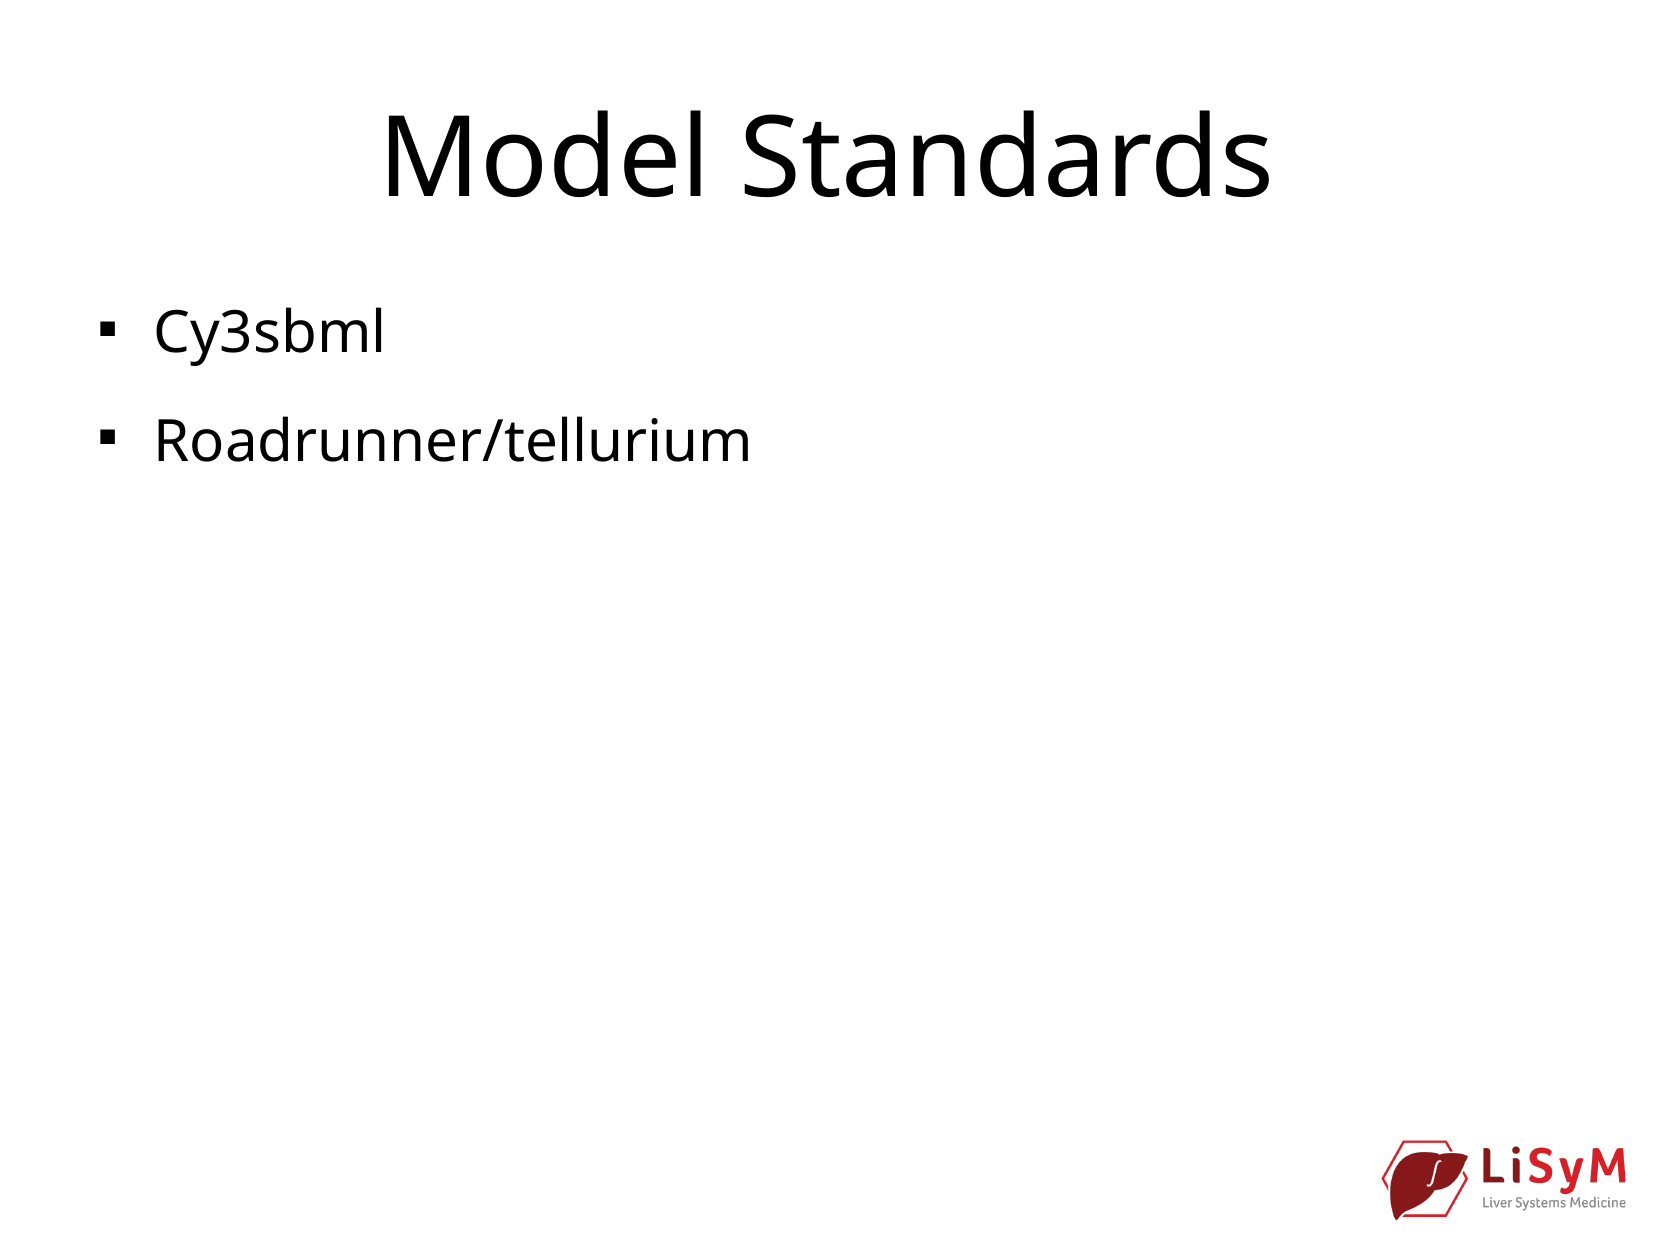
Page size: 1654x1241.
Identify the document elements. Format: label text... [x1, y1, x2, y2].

picture [1380, 1139, 1627, 1222]
list Cy3sbml Roadrunner/tellurium [82, 290, 1571, 1010]
title Model Standards [82, 49, 1571, 257]
